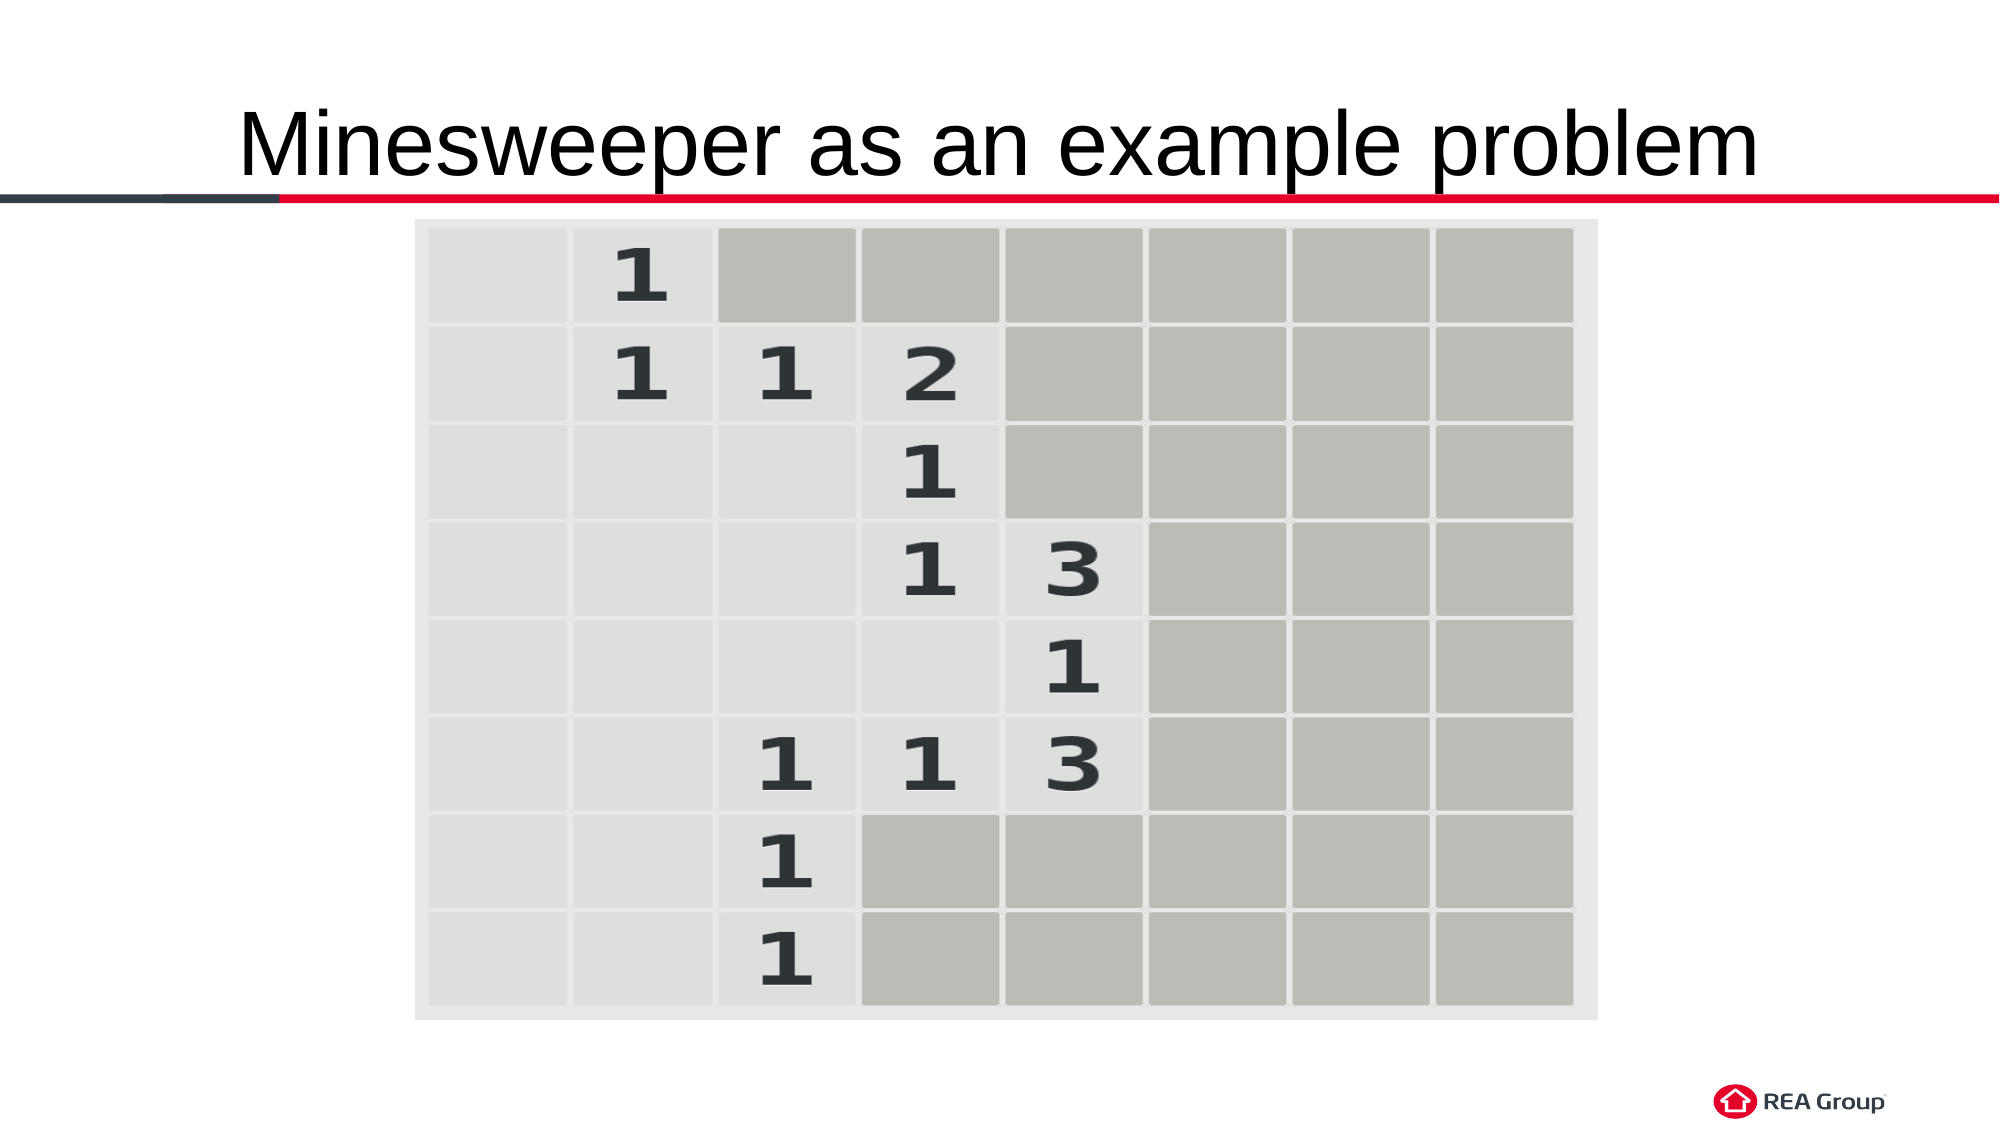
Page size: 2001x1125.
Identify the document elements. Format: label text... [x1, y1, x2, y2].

text_box Minesweeper as an example problem [99, 44, 1900, 233]
picture [415, 219, 1598, 1020]
picture [1698, 1021, 1901, 1125]
